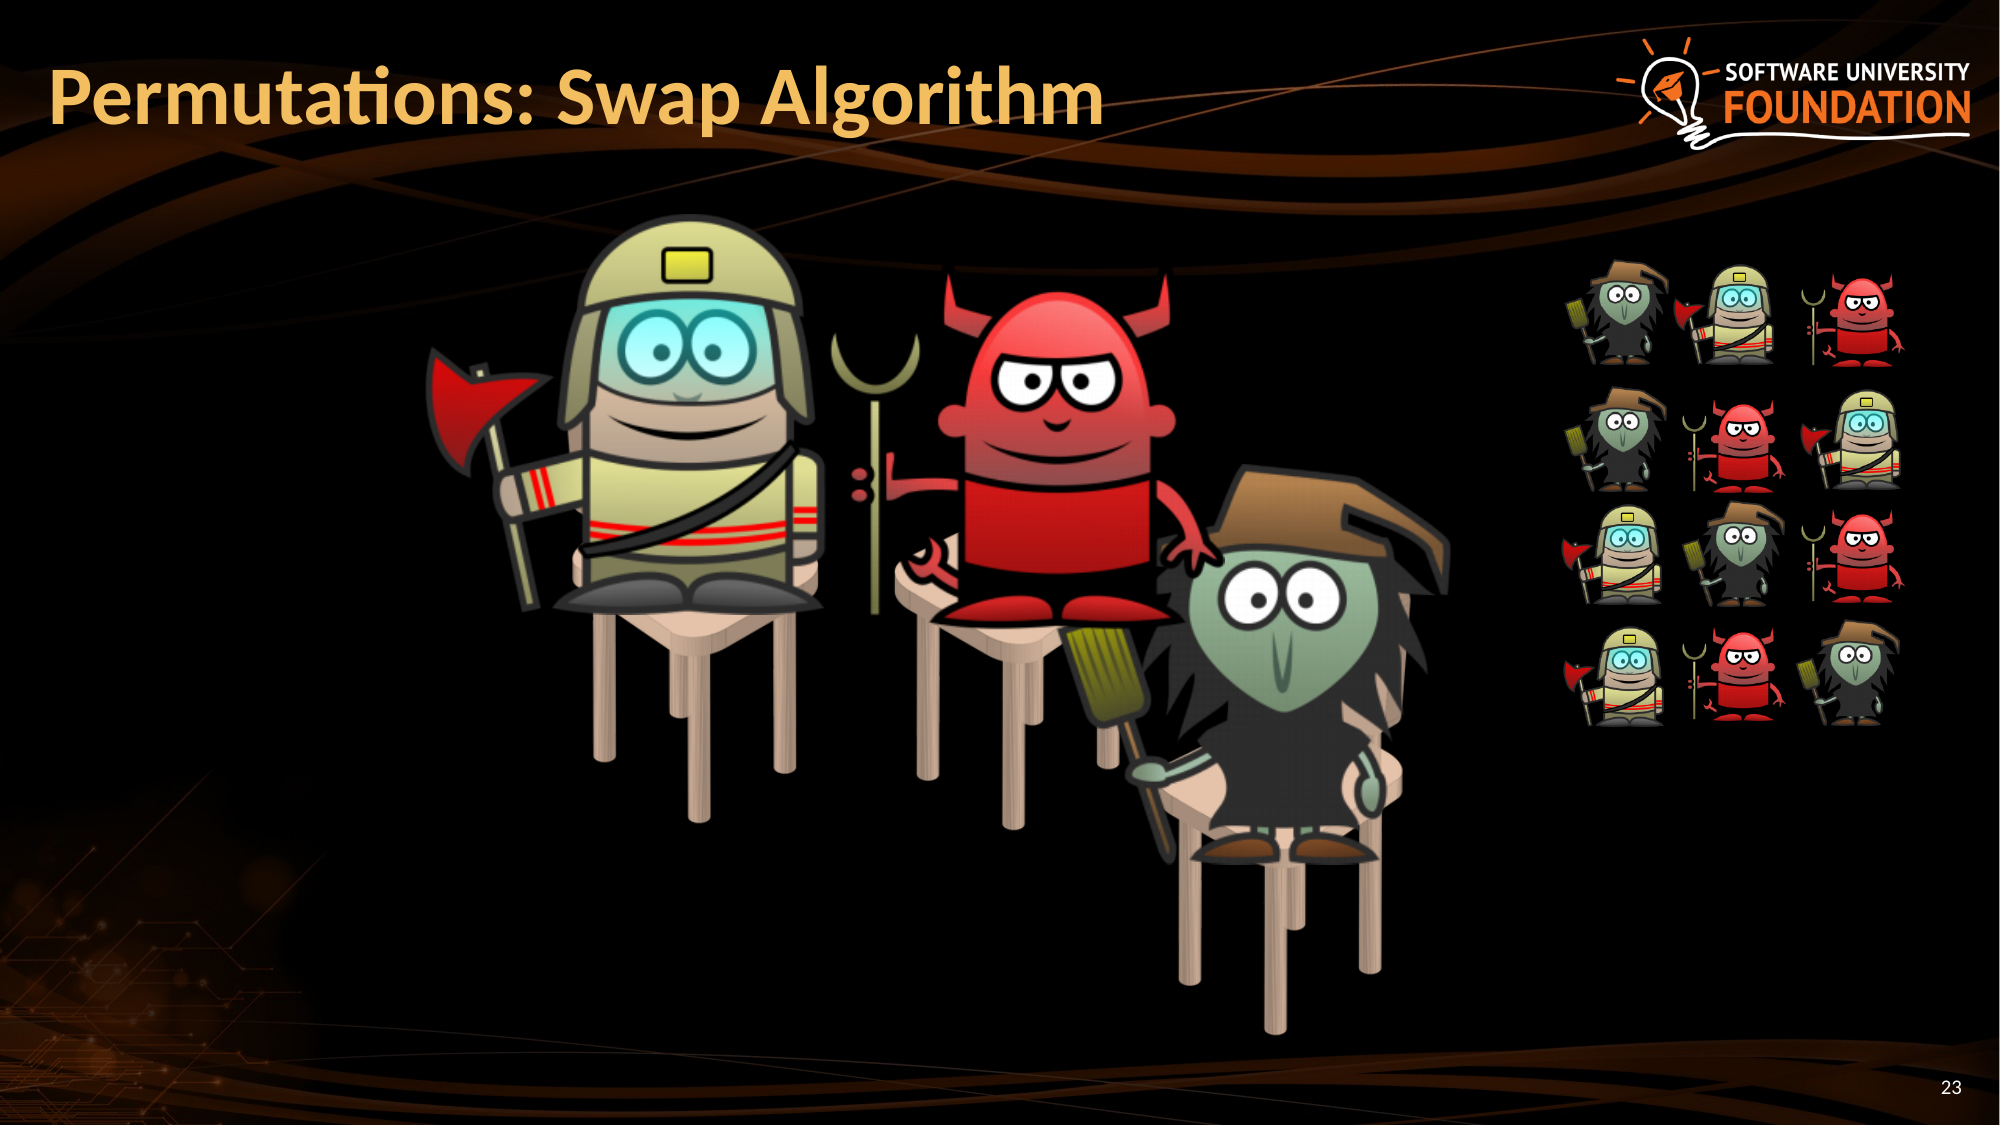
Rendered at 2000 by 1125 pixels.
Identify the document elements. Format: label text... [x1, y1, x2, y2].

slide_number <number> [1897, 1070, 1968, 1103]
picture [0, 0, 2000, 1125]
title Permutations: Swap Algorithm [30, 6, 1602, 189]
